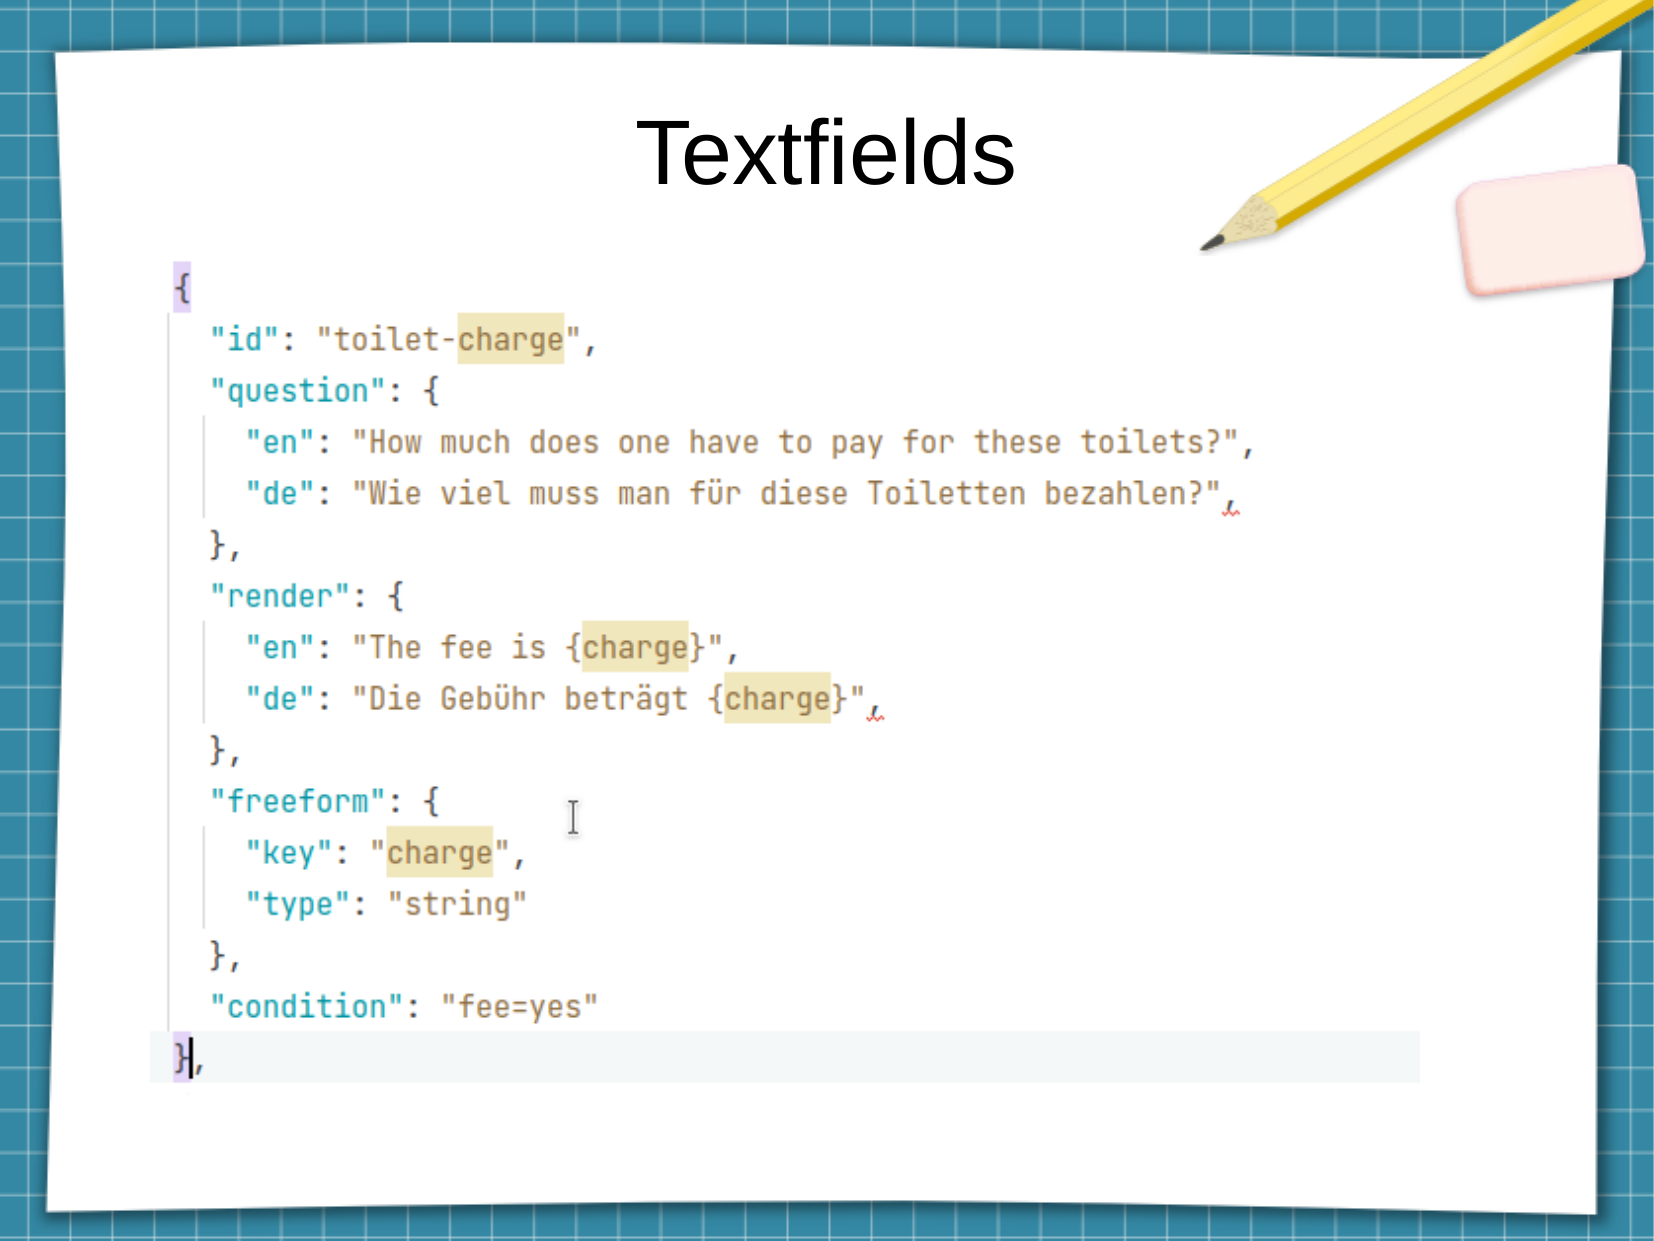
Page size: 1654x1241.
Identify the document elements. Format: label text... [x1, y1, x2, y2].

picture [0, 0, 1654, 1241]
title Textfields [82, 49, 1571, 257]
